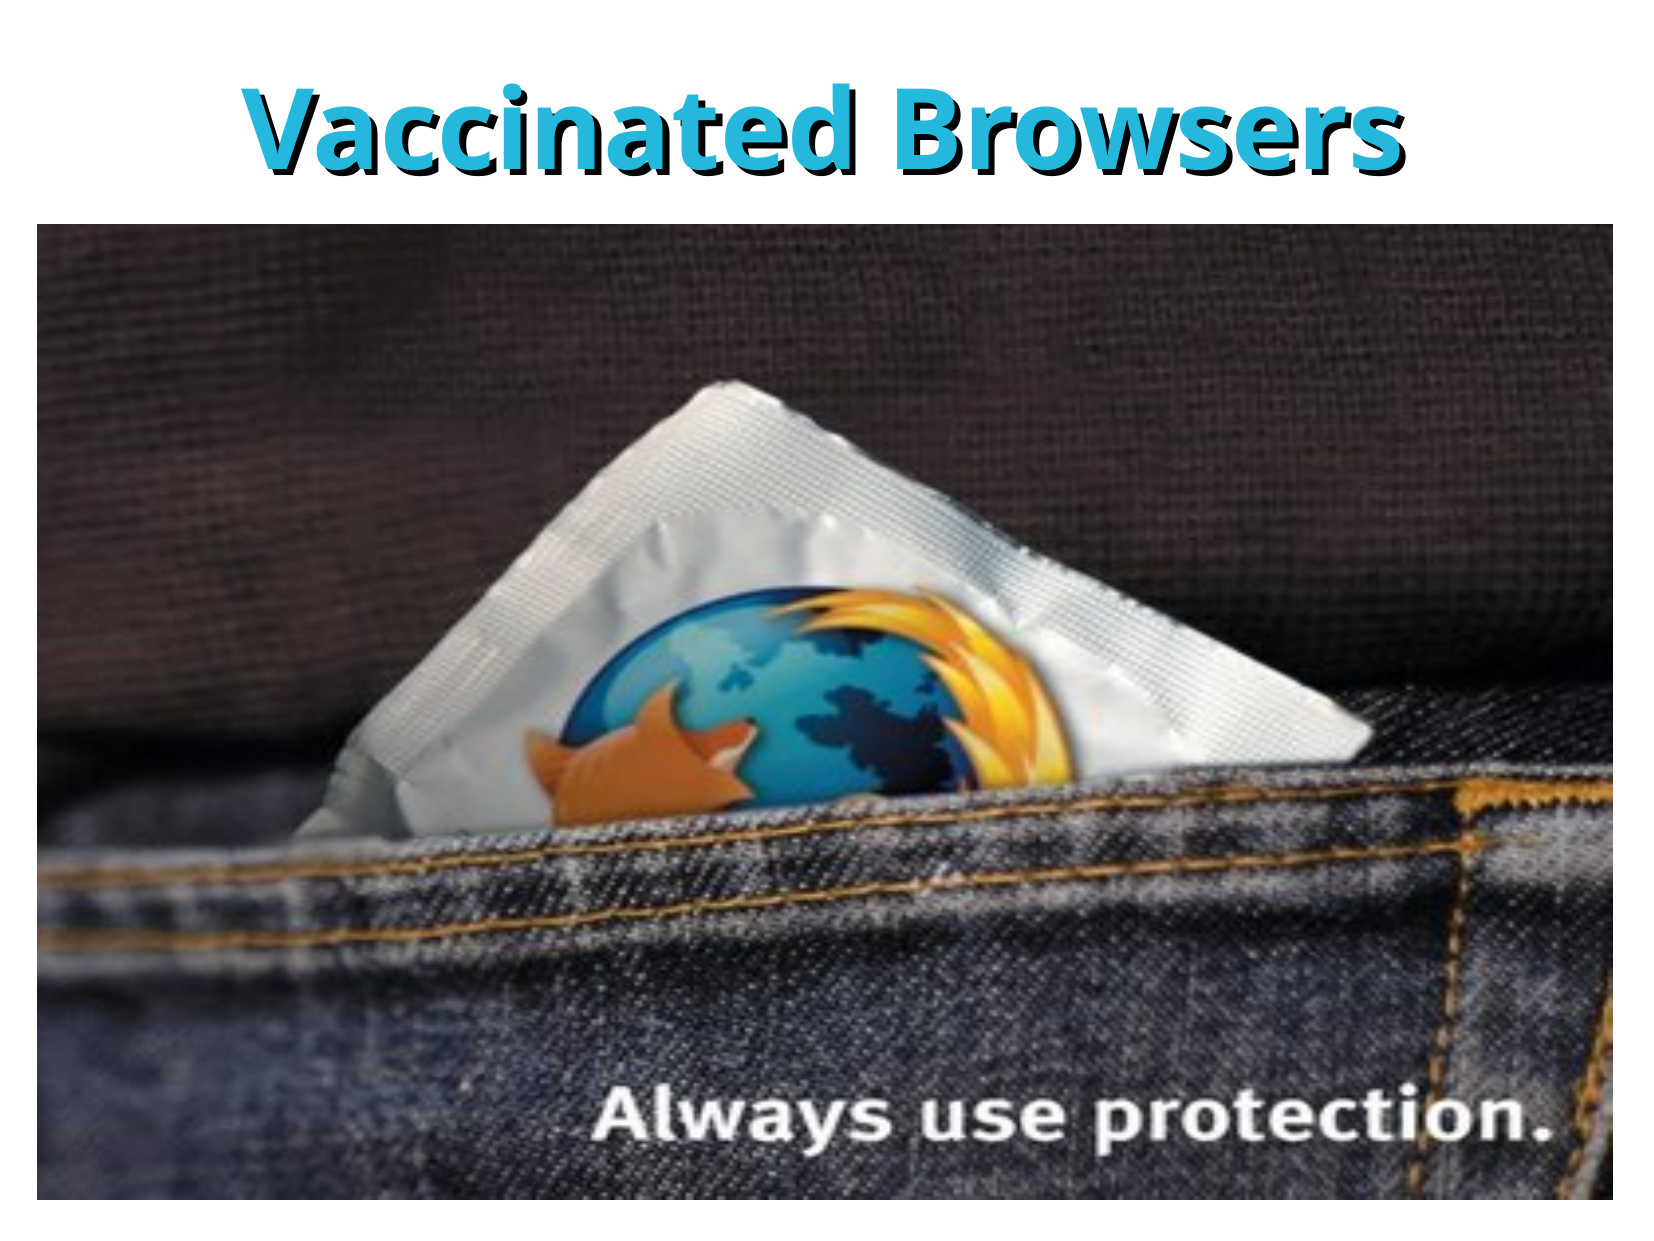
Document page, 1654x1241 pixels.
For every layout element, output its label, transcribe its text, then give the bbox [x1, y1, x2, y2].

picture [37, 224, 1613, 1201]
text_box Vaccinated Browsers [226, 41, 1457, 206]
